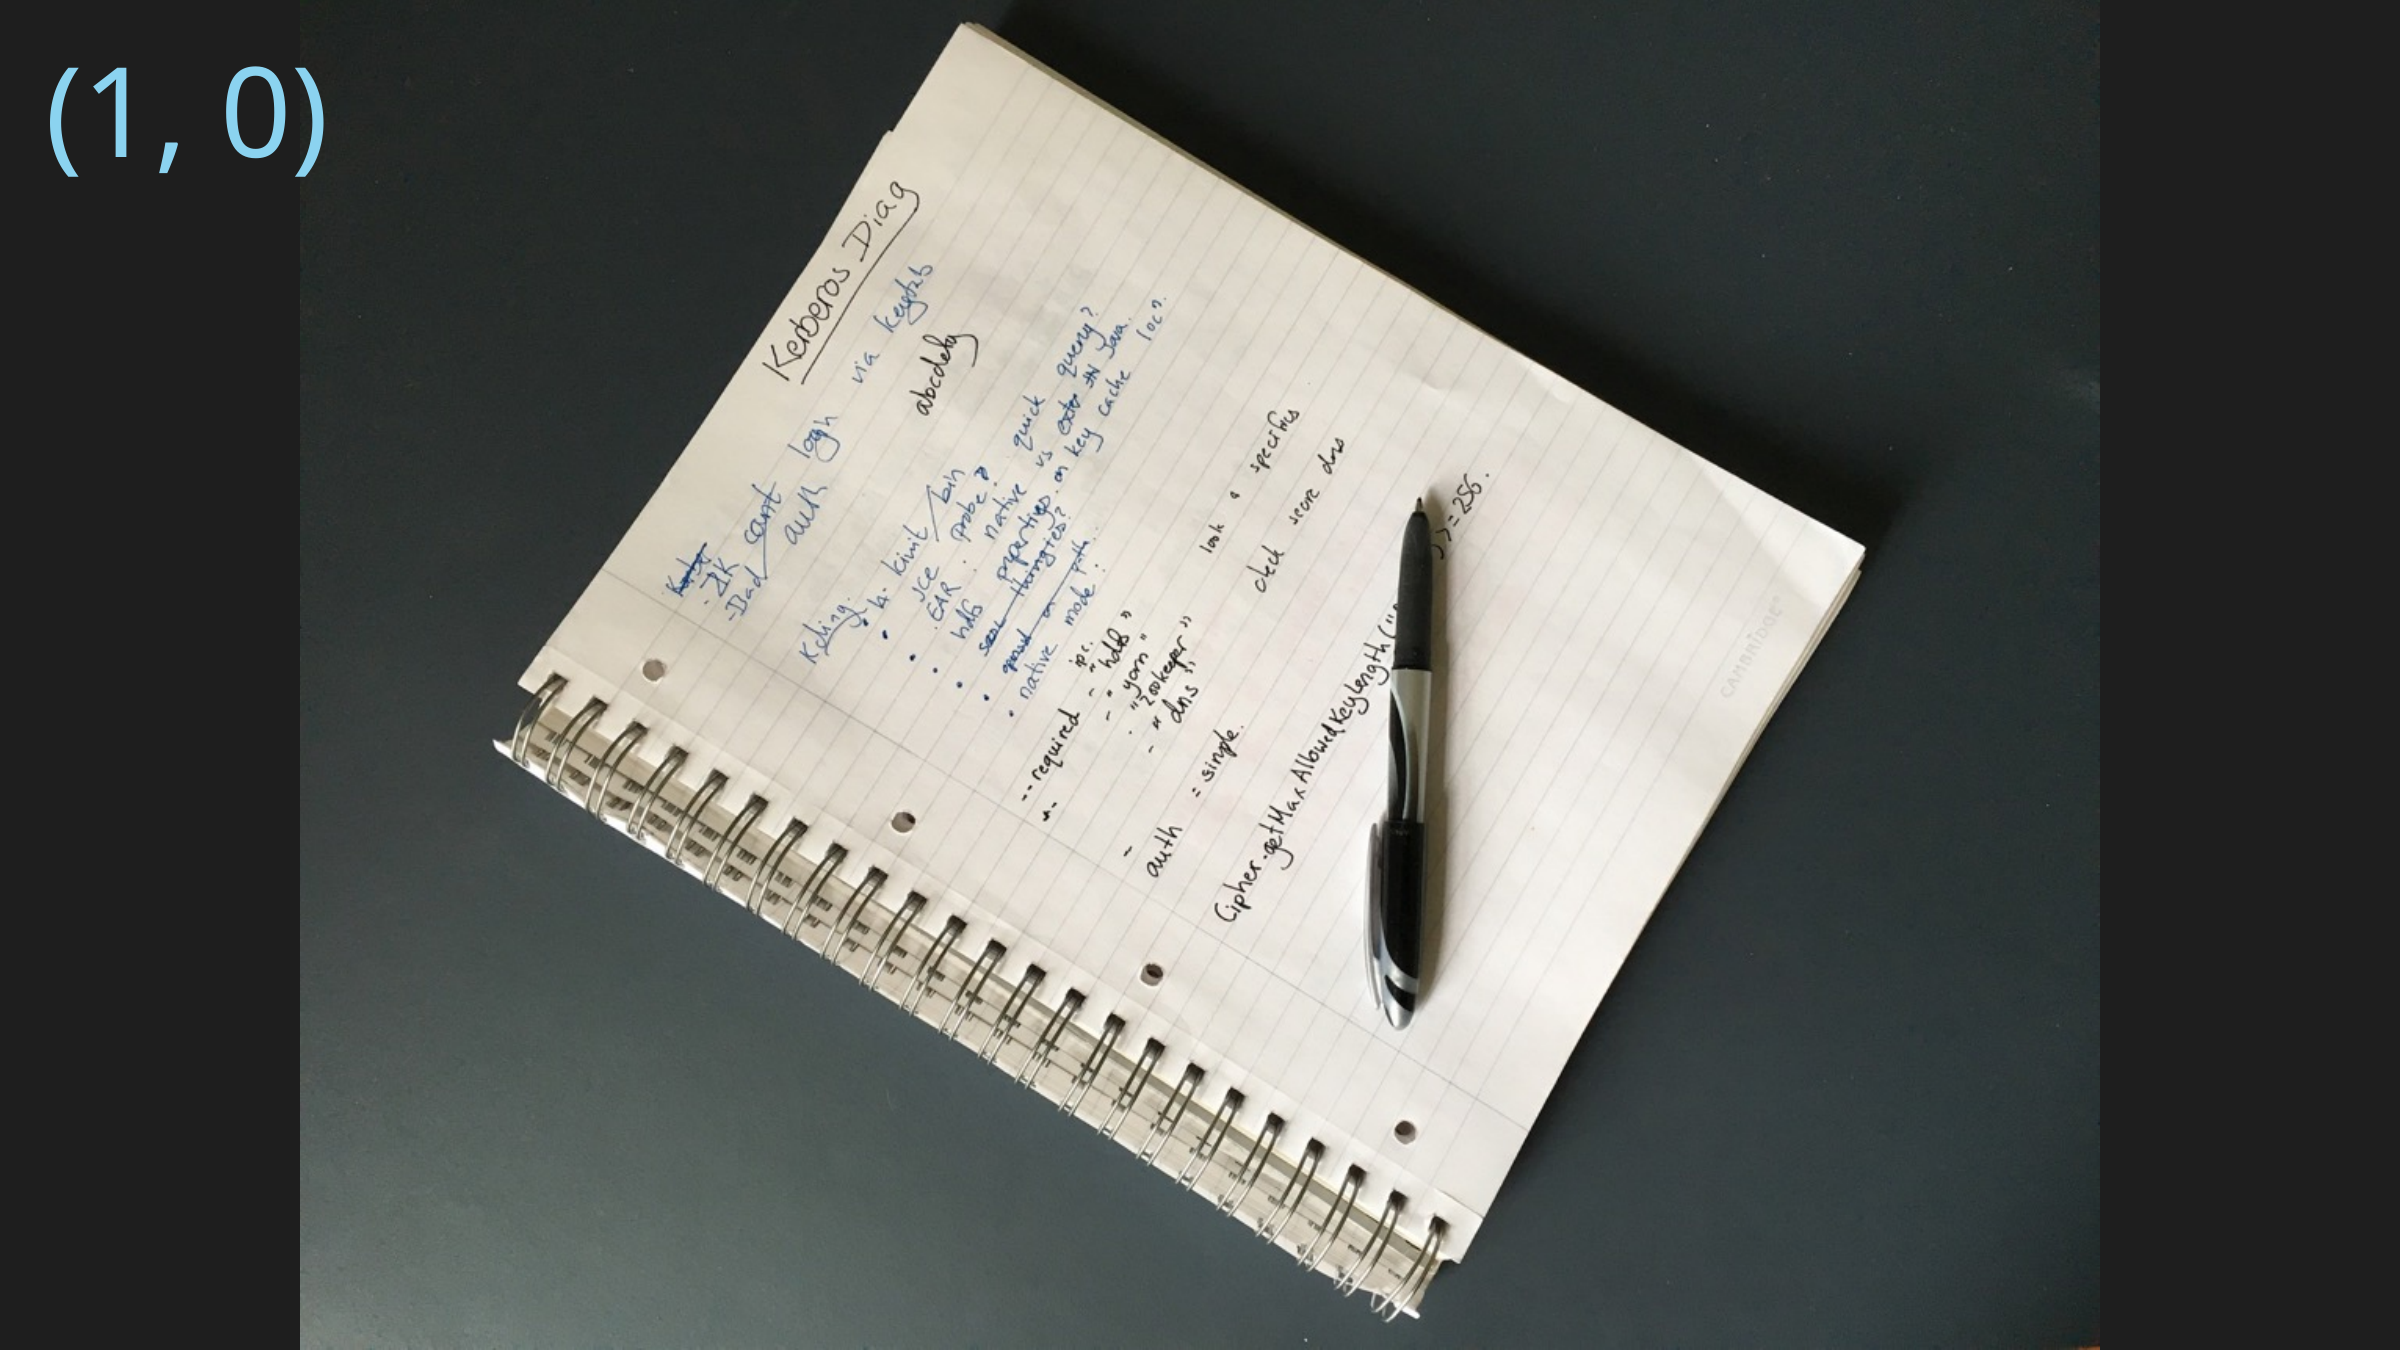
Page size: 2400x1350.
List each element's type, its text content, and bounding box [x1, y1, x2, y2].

text_box (1, 0) [30, 25, 345, 191]
picture [300, 0, 2100, 1350]
